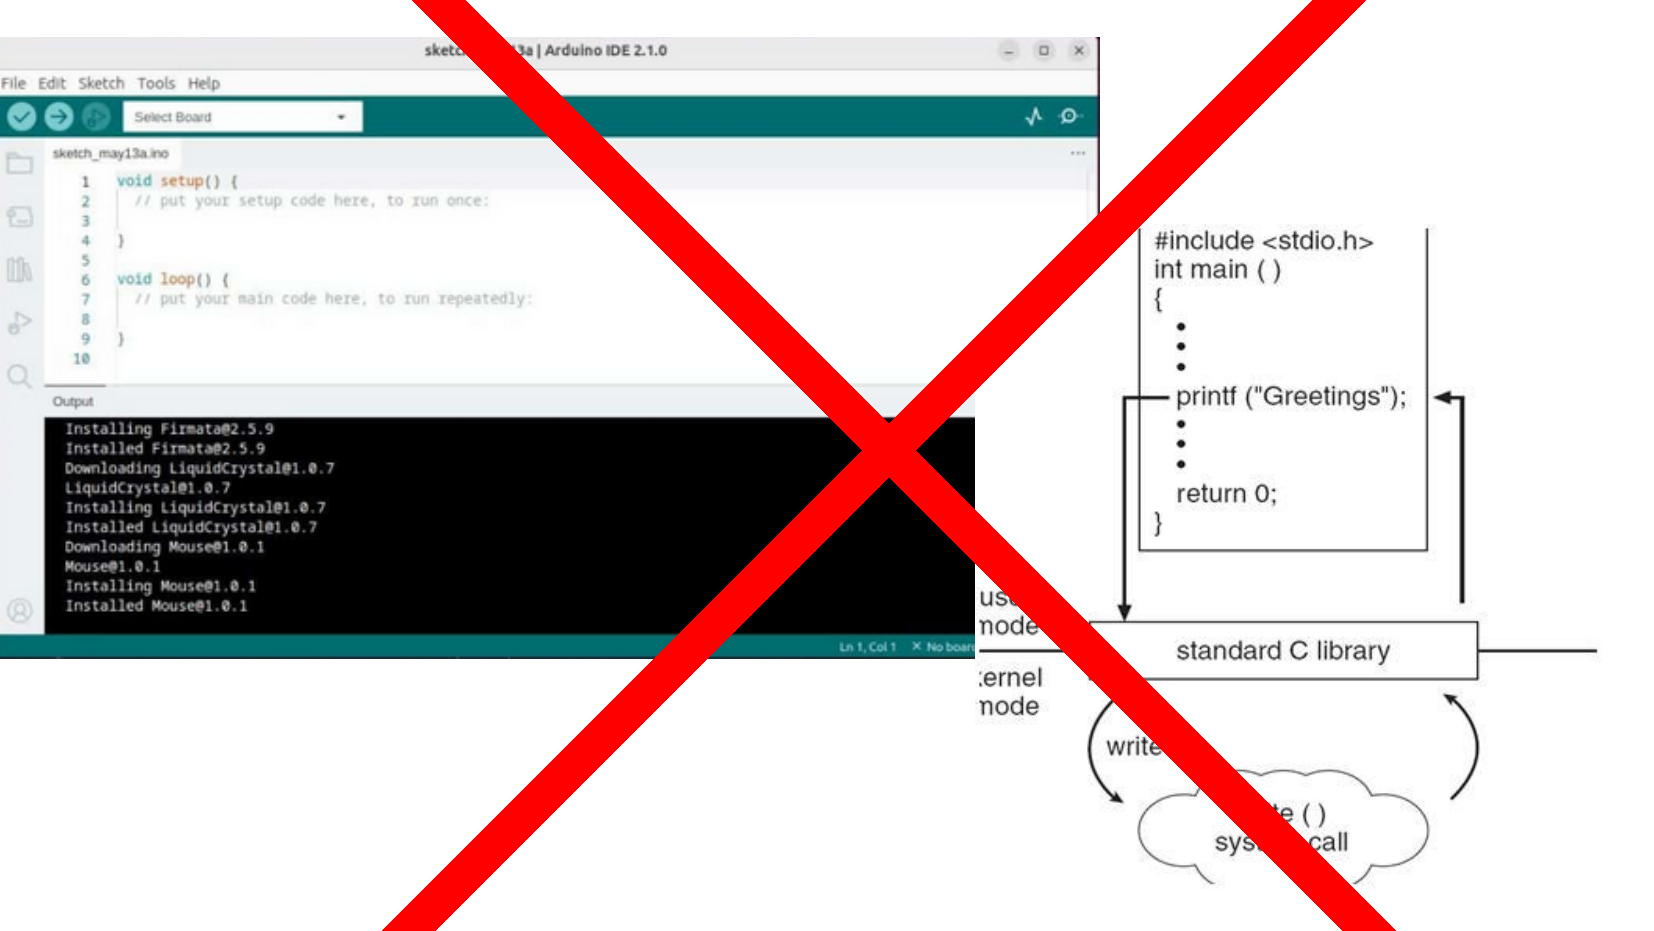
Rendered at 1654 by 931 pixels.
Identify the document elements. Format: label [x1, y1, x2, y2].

text_box [381, 0, 1397, 931]
picture [708, 478, 1301, 890]
picture [917, 224, 1602, 890]
picture [504, 37, 1100, 422]
picture [0, 37, 861, 659]
